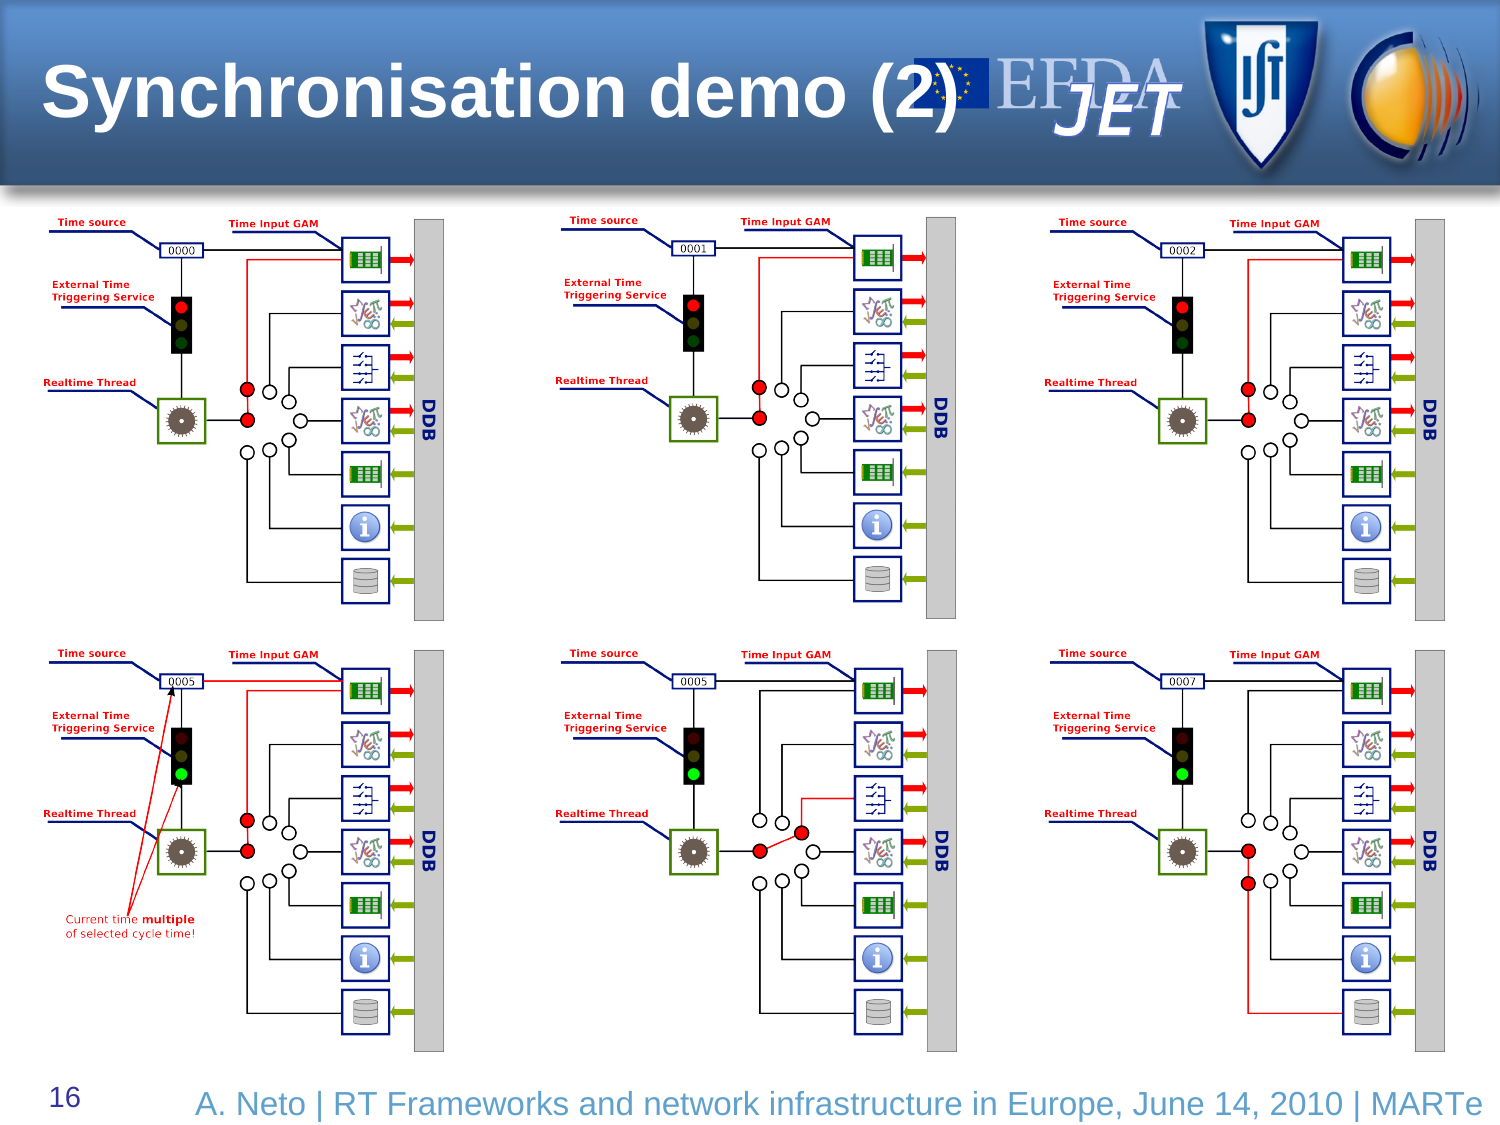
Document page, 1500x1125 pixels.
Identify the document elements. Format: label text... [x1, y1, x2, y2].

picture [1045, 649, 1445, 1052]
picture [556, 216, 956, 619]
picture [0, 0, 1500, 207]
picture [44, 218, 444, 621]
title Synchronisation demo (2) [41, 0, 1129, 181]
picture [556, 649, 957, 1052]
picture [1045, 218, 1445, 621]
picture [44, 649, 444, 1052]
